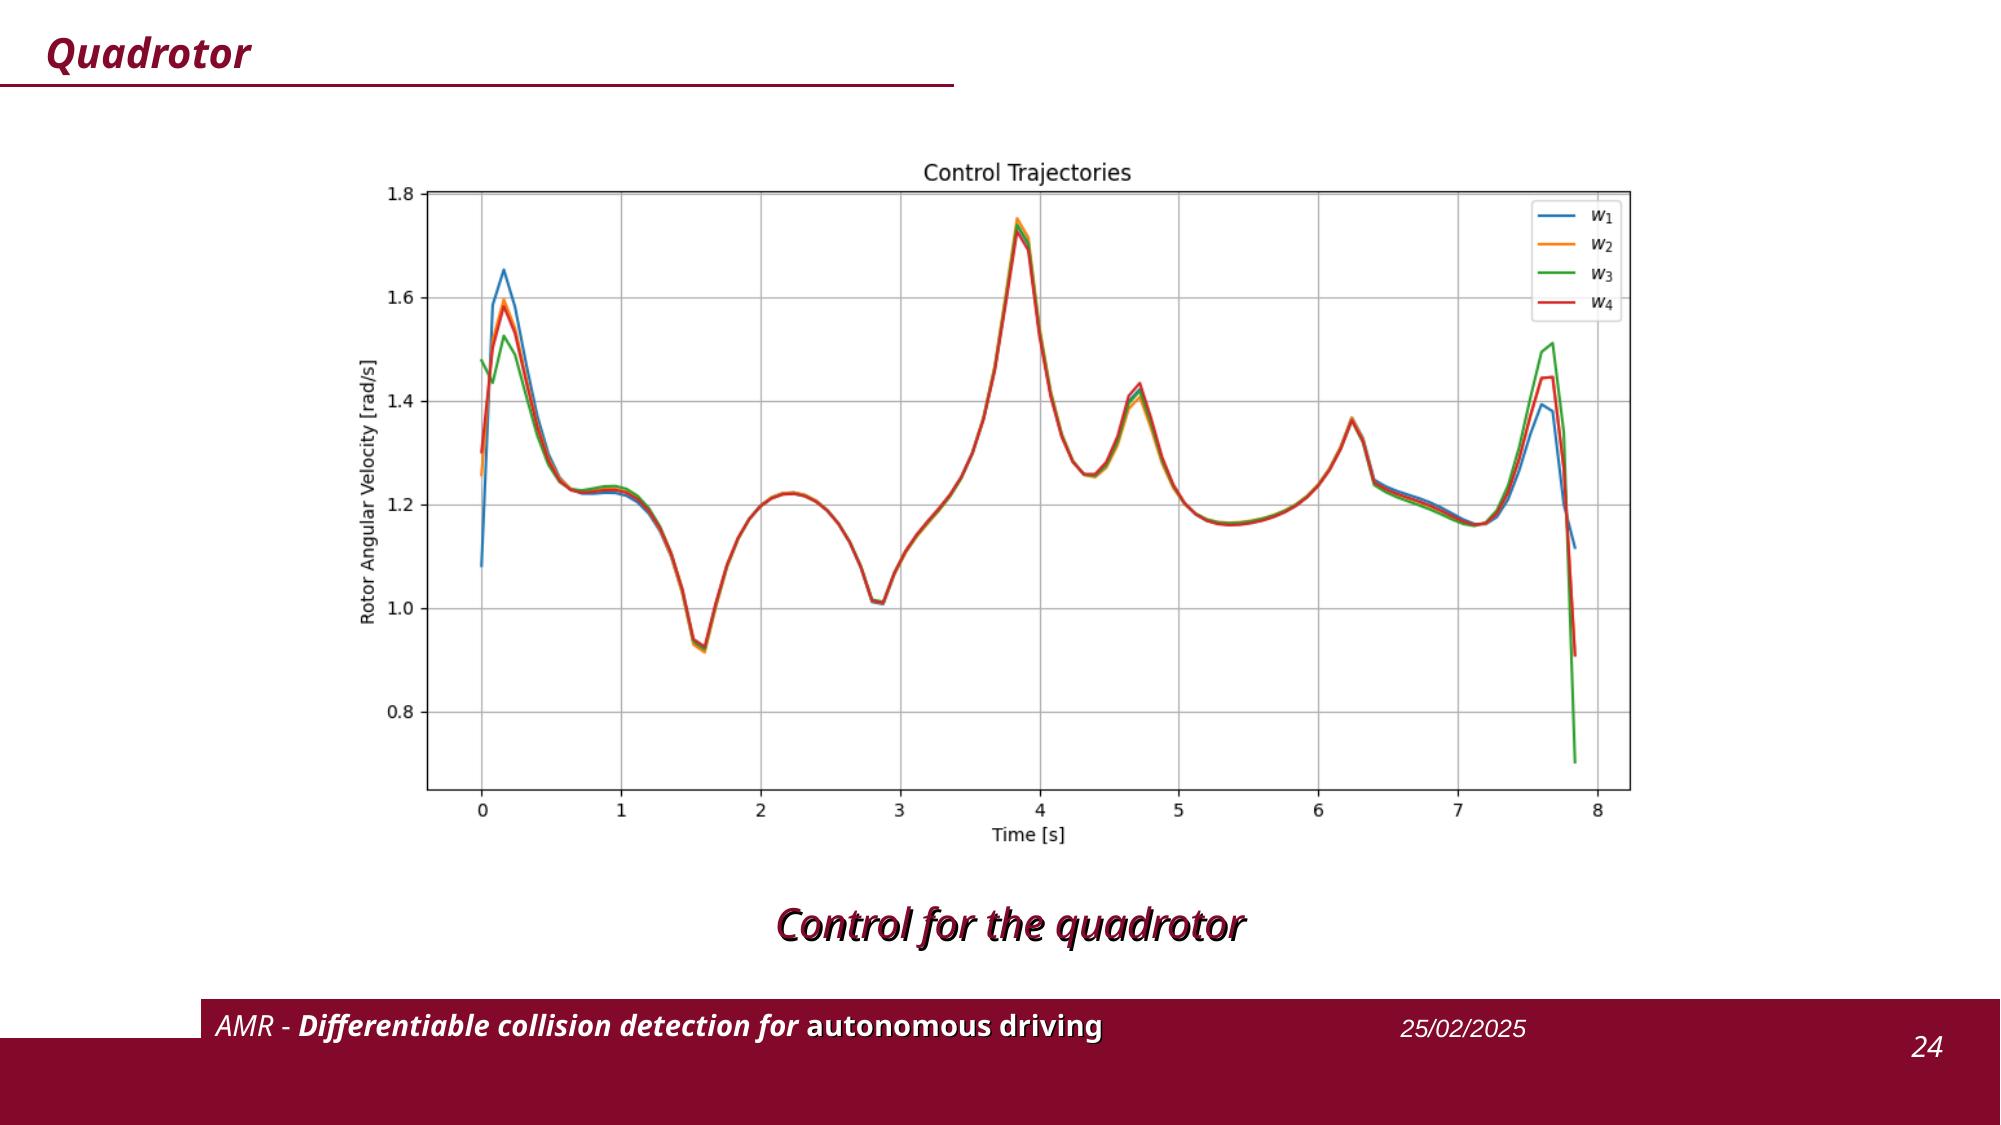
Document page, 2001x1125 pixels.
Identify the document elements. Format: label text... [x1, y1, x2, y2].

text_box 25/02/2025 [1385, 1004, 1589, 1050]
text_box [0, 999, 2000, 1125]
text_box AMR - Differentiable collision detection for autonomous driving [201, 999, 1202, 1051]
picture [339, 151, 1638, 875]
text_box 24 [1896, 1020, 1966, 1072]
text_box Quadrotor [30, 19, 1031, 86]
text_box Control for the quadrotor [759, 889, 1302, 956]
